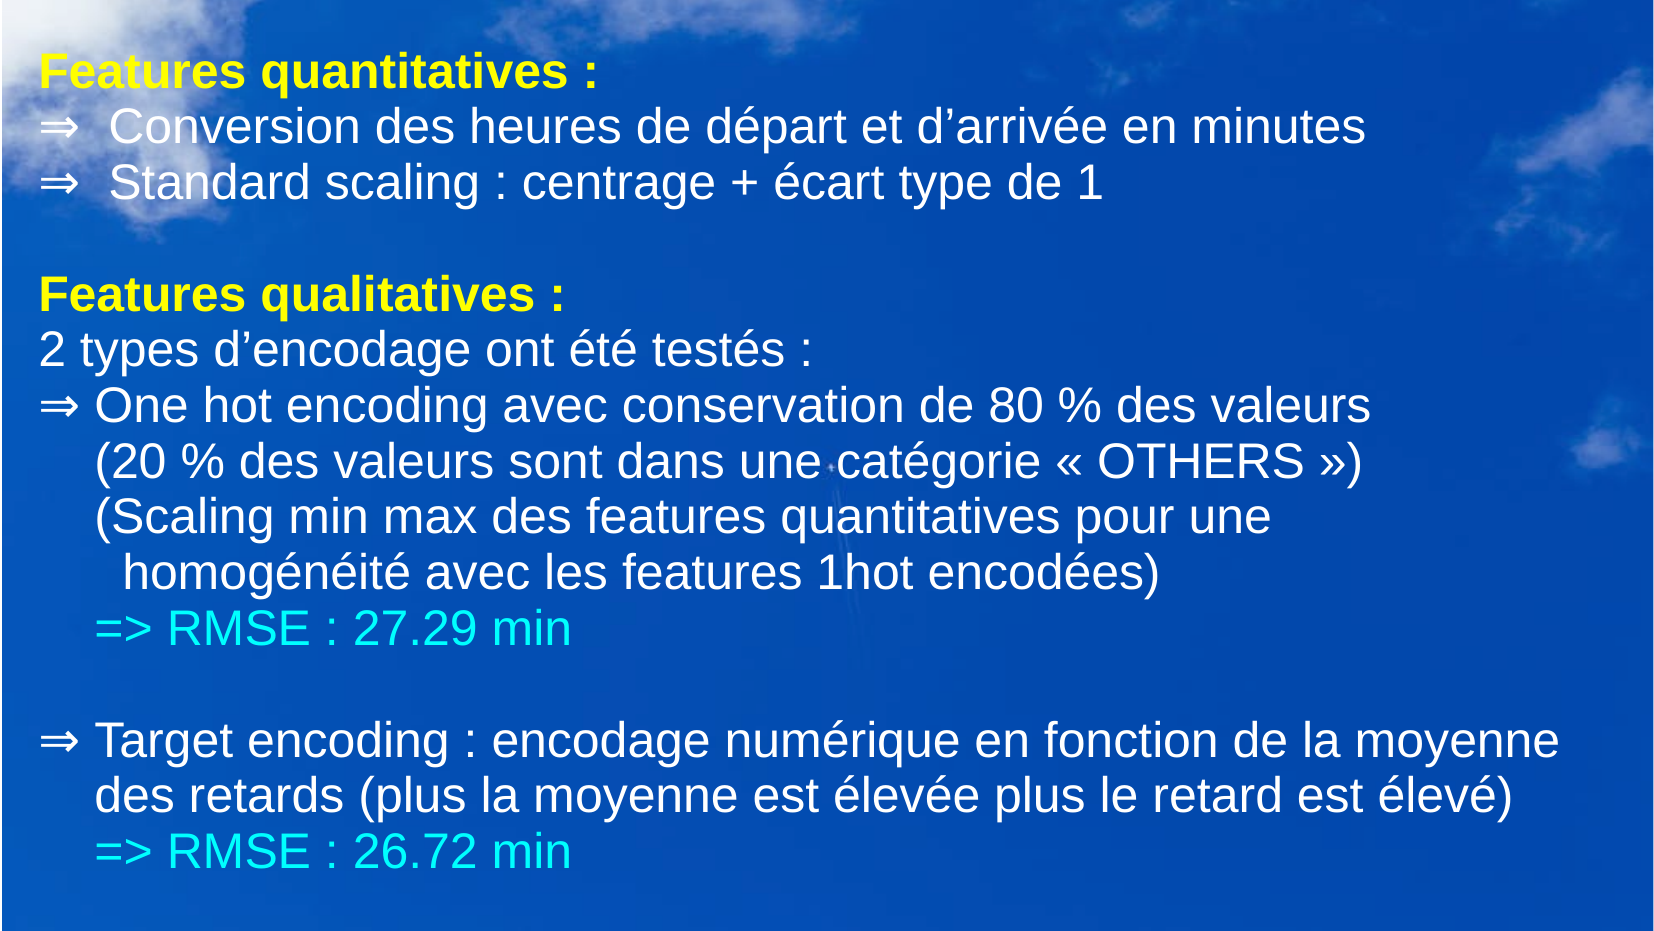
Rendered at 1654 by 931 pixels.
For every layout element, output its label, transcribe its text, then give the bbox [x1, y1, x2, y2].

picture [2, 0, 1654, 931]
text_box Features quantitatives : ⇒ Conversion des heures de départ et d’arrivée en minutes ⇒ Standard scaling : centrage + écart type de 1 Features qualitatives : 2 types d’encodage ont été testés : ⇒ One hot encoding avec conservation de 80 % des valeurs (20 % des valeurs sont dans une catégorie « OTHERS ») (Scaling min max des features quantitatives pour une homogénéité avec les features 1hot encodées) => RMSE : 27.29 min ⇒ Target encoding : encodage numérique en fonction de la moyenne des retards (plus la moyenne est élevée plus le retard est élevé) => RMSE : 26.72 min [23, 35, 1586, 931]
